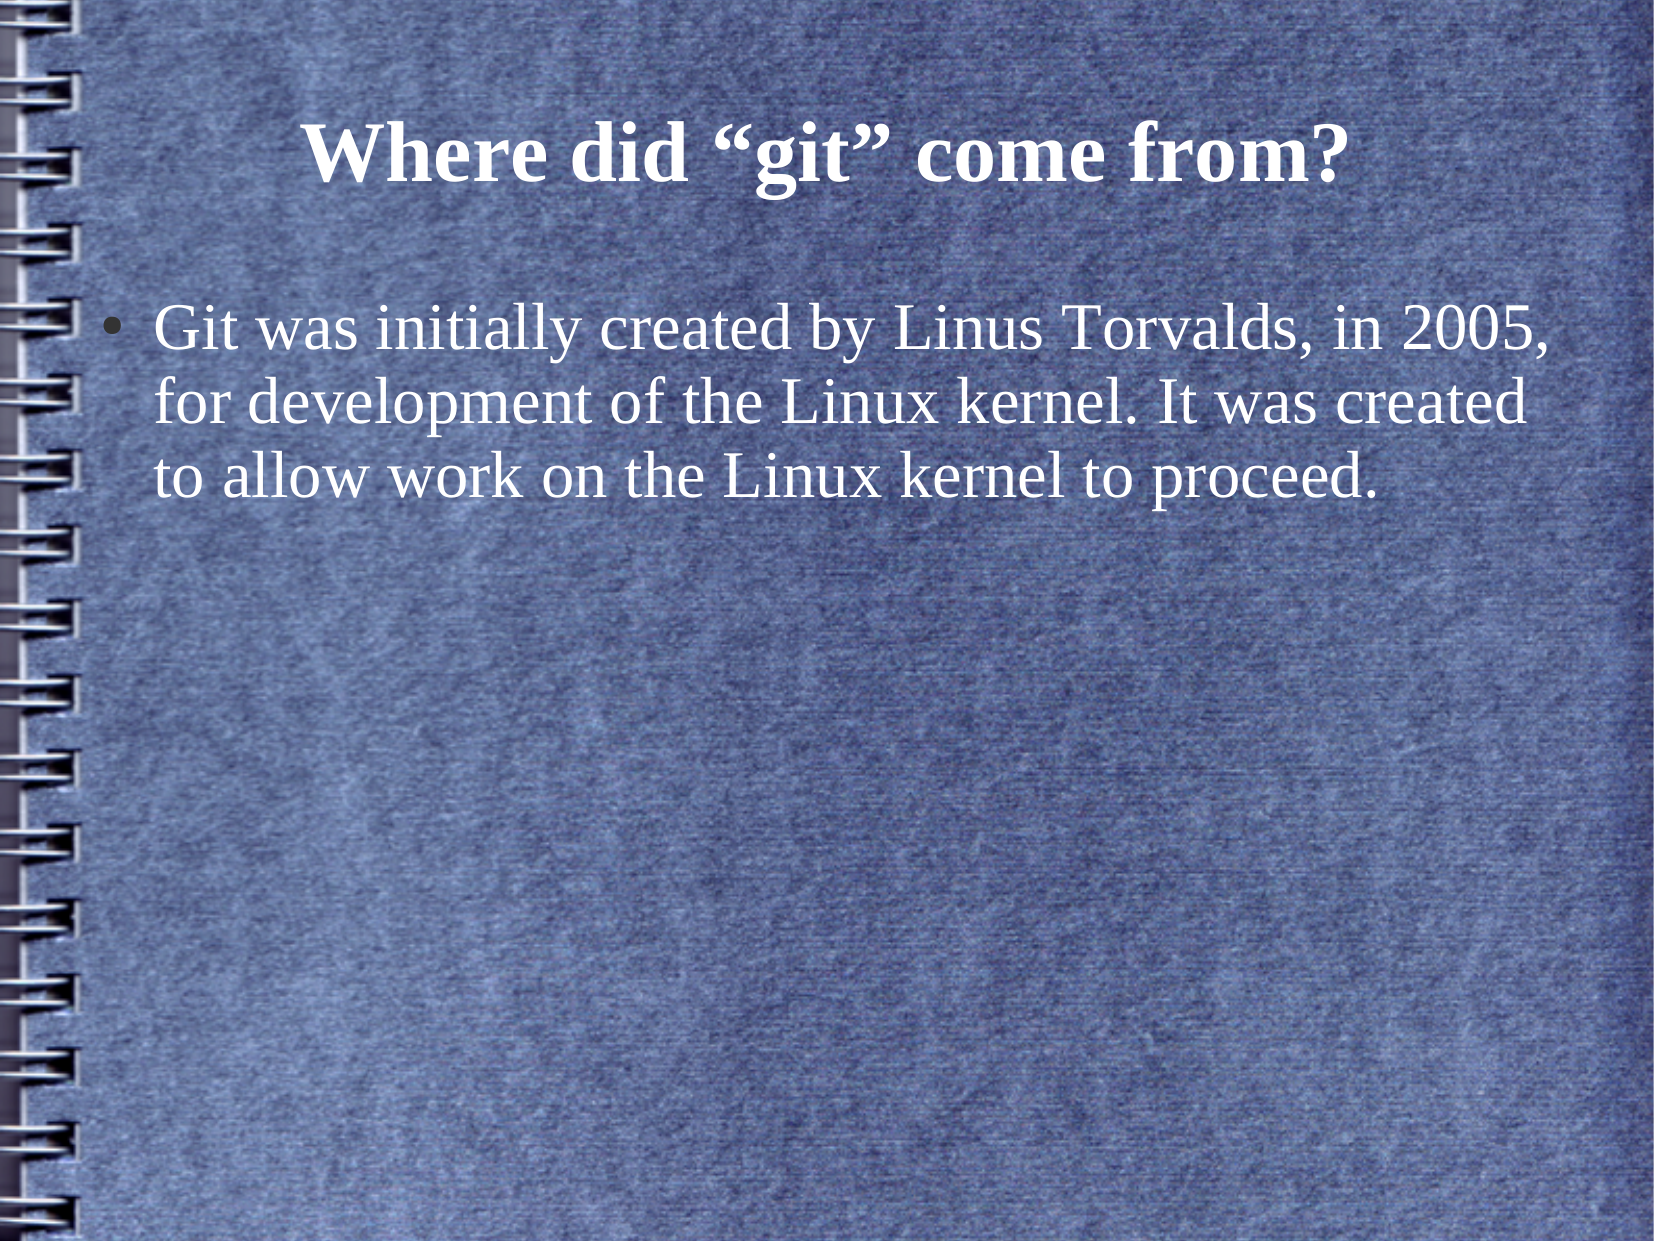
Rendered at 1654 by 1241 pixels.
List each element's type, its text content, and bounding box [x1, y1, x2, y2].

picture [0, 0, 1654, 1241]
title Where did “git” come from? [82, 49, 1571, 257]
list Git was initially created by Linus Torvalds, in 2005, for development of the Linux kernel. It was created to allow work on the Linux kernel to proceed. [82, 290, 1571, 1109]
